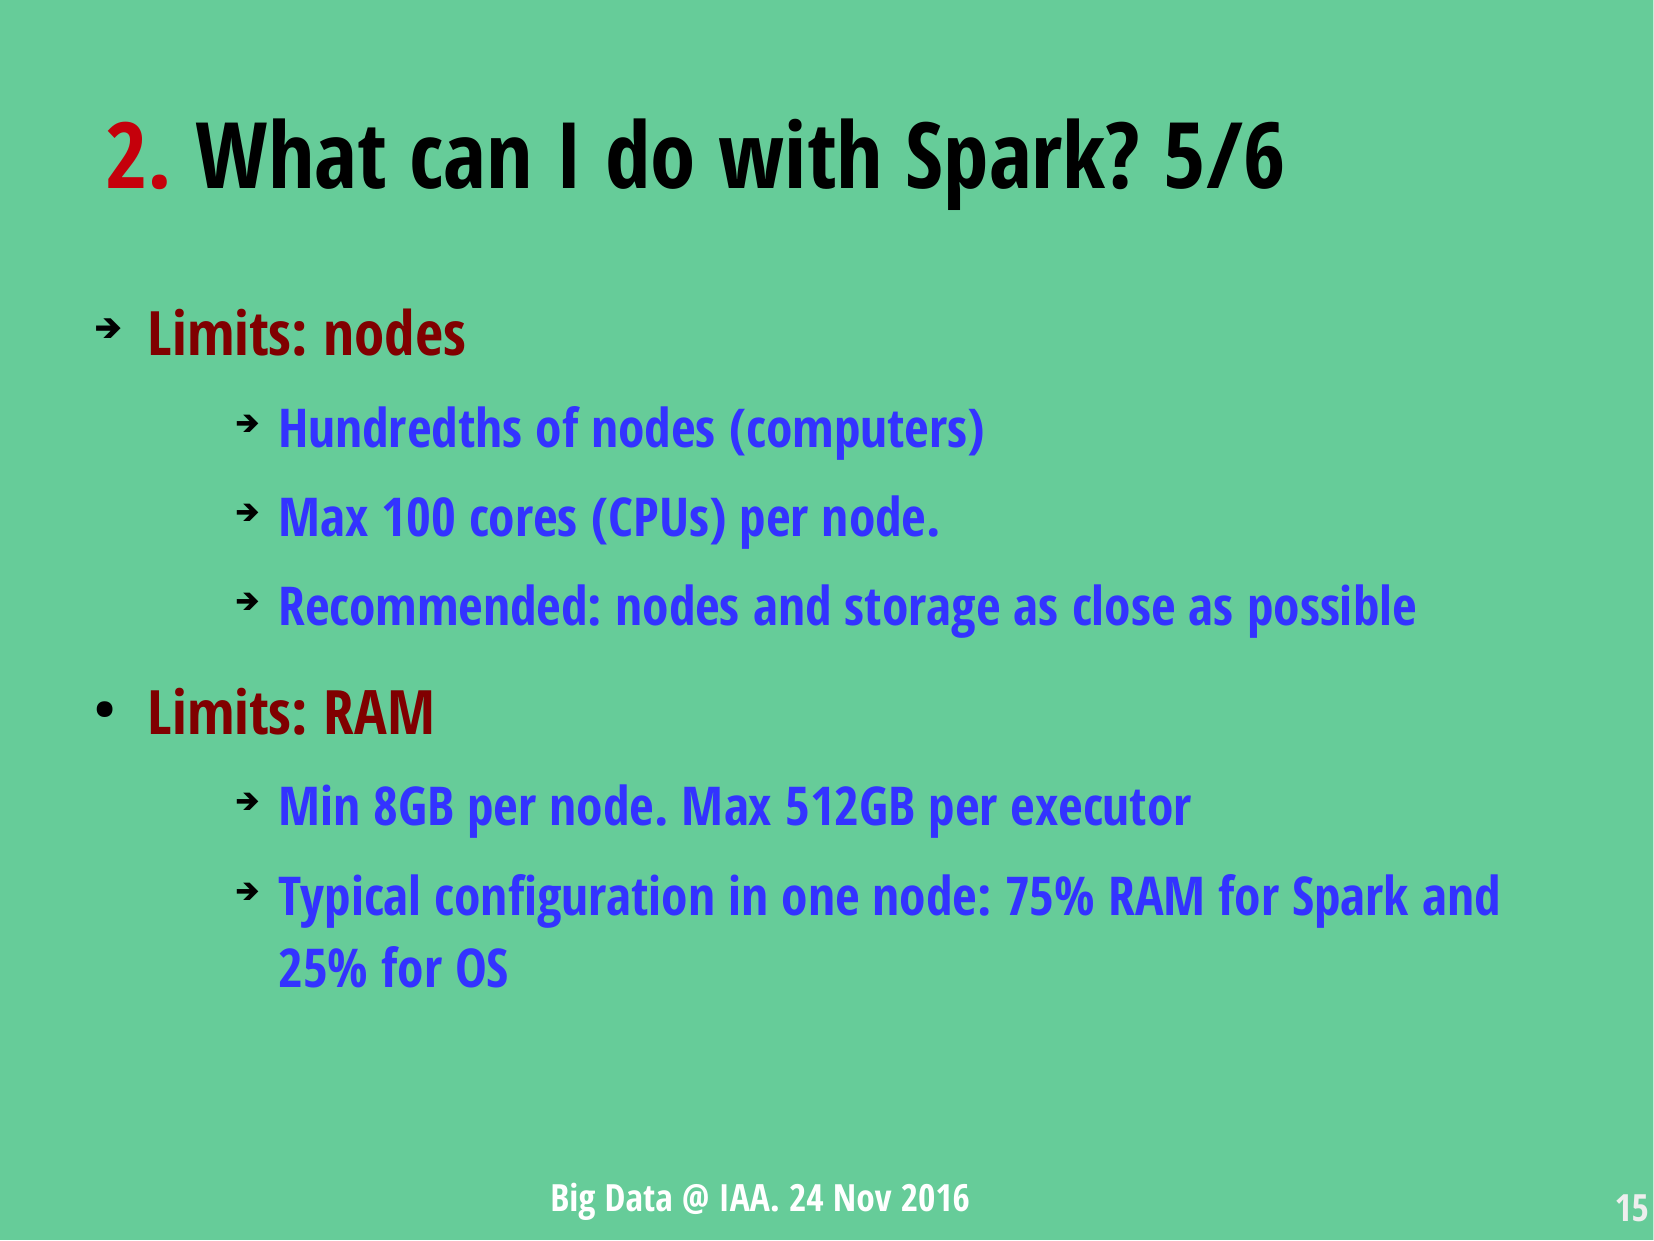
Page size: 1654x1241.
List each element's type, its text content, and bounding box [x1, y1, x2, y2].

title 2. What can I do with Spark? 5/6 [82, 49, 1571, 257]
list Limits: nodes Hundredths of nodes (computers) Max 100 cores (CPUs) per node. Recommended: nodes and storage as close as possible Limits: RAM Min 8GB per node. Max 512GB per executor Typical configuration in one node: 75% RAM for Spark and 25% for OS [82, 290, 1571, 1010]
